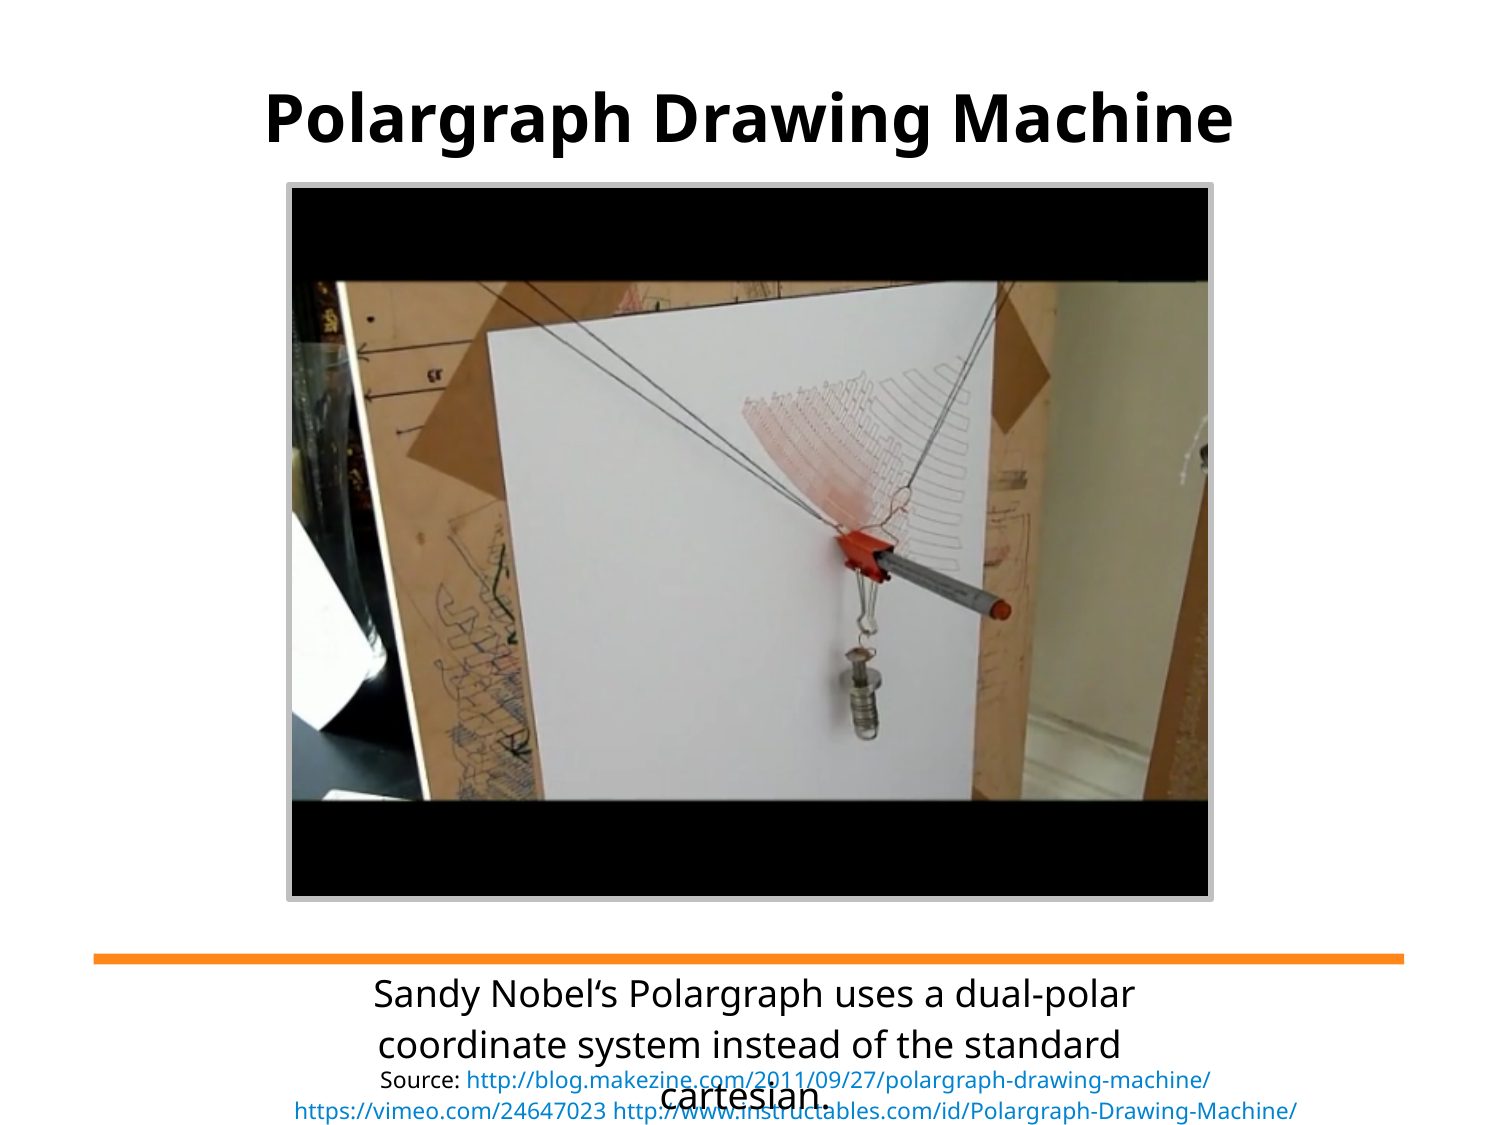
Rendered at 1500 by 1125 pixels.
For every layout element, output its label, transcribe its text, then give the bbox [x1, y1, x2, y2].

text_box Source: http://blog.makezine.com/2011/09/27/polargraph-drawing-machine/ https://vimeo.com/24647023 http://www.instructables.com/id/Polargraph-Drawing-Machine/ [279, 1056, 1221, 1125]
title Polargraph Drawing Machine [75, 44, 1426, 188]
text_box Sandy Nobel‘s Polargraph uses a dual-polar coordinate system instead of the standard cartesian. [287, 960, 1213, 1073]
picture [0, 0, 1500, 1125]
